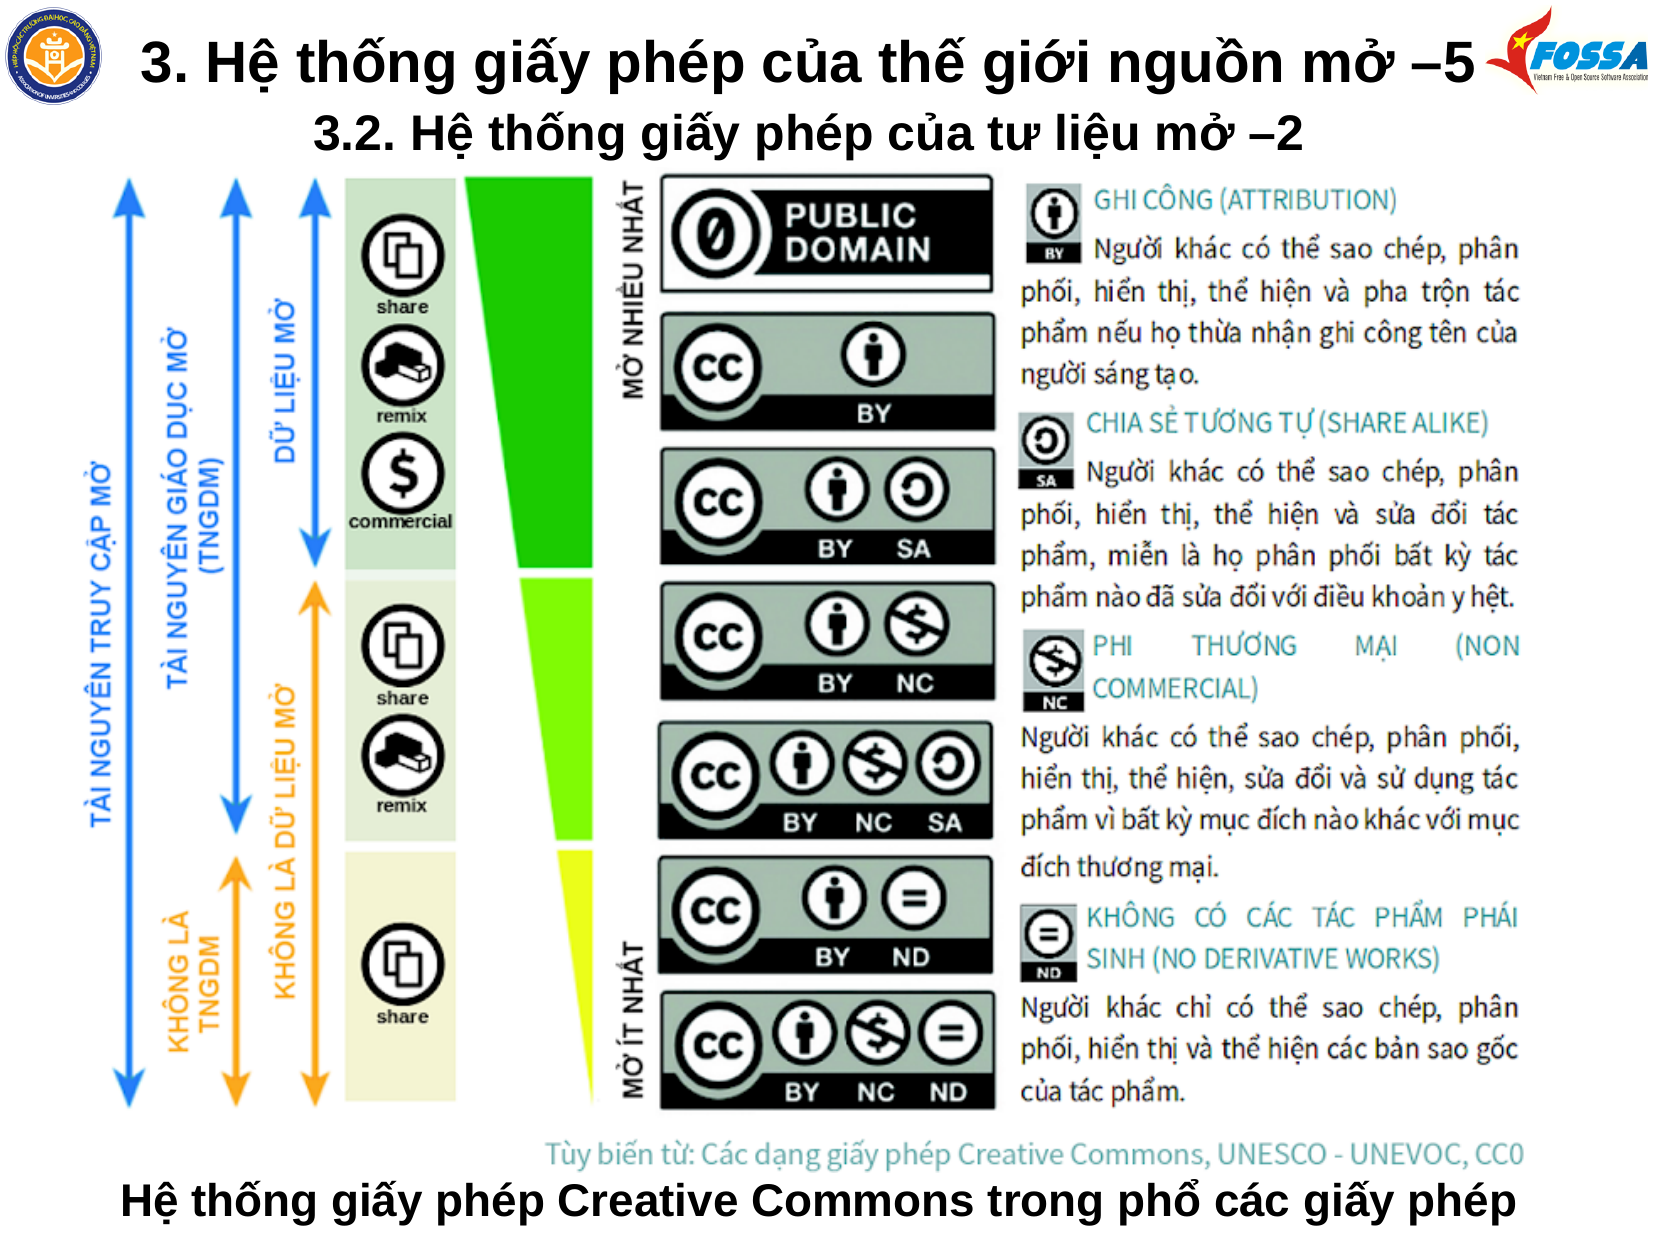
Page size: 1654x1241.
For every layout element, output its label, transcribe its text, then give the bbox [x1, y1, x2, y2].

text_box Hệ thống giấy phép Creative Commons trong phổ các giấy phép [0, 1162, 1645, 1237]
picture [1485, 5, 1648, 95]
title 3. Hệ thống giấy phép của thế giới nguồn mở –5 3.2. Hệ thống giấy phép của tư liệu mở –2 [64, 16, 1554, 162]
picture [60, 167, 1534, 1173]
picture [1, 5, 107, 107]
